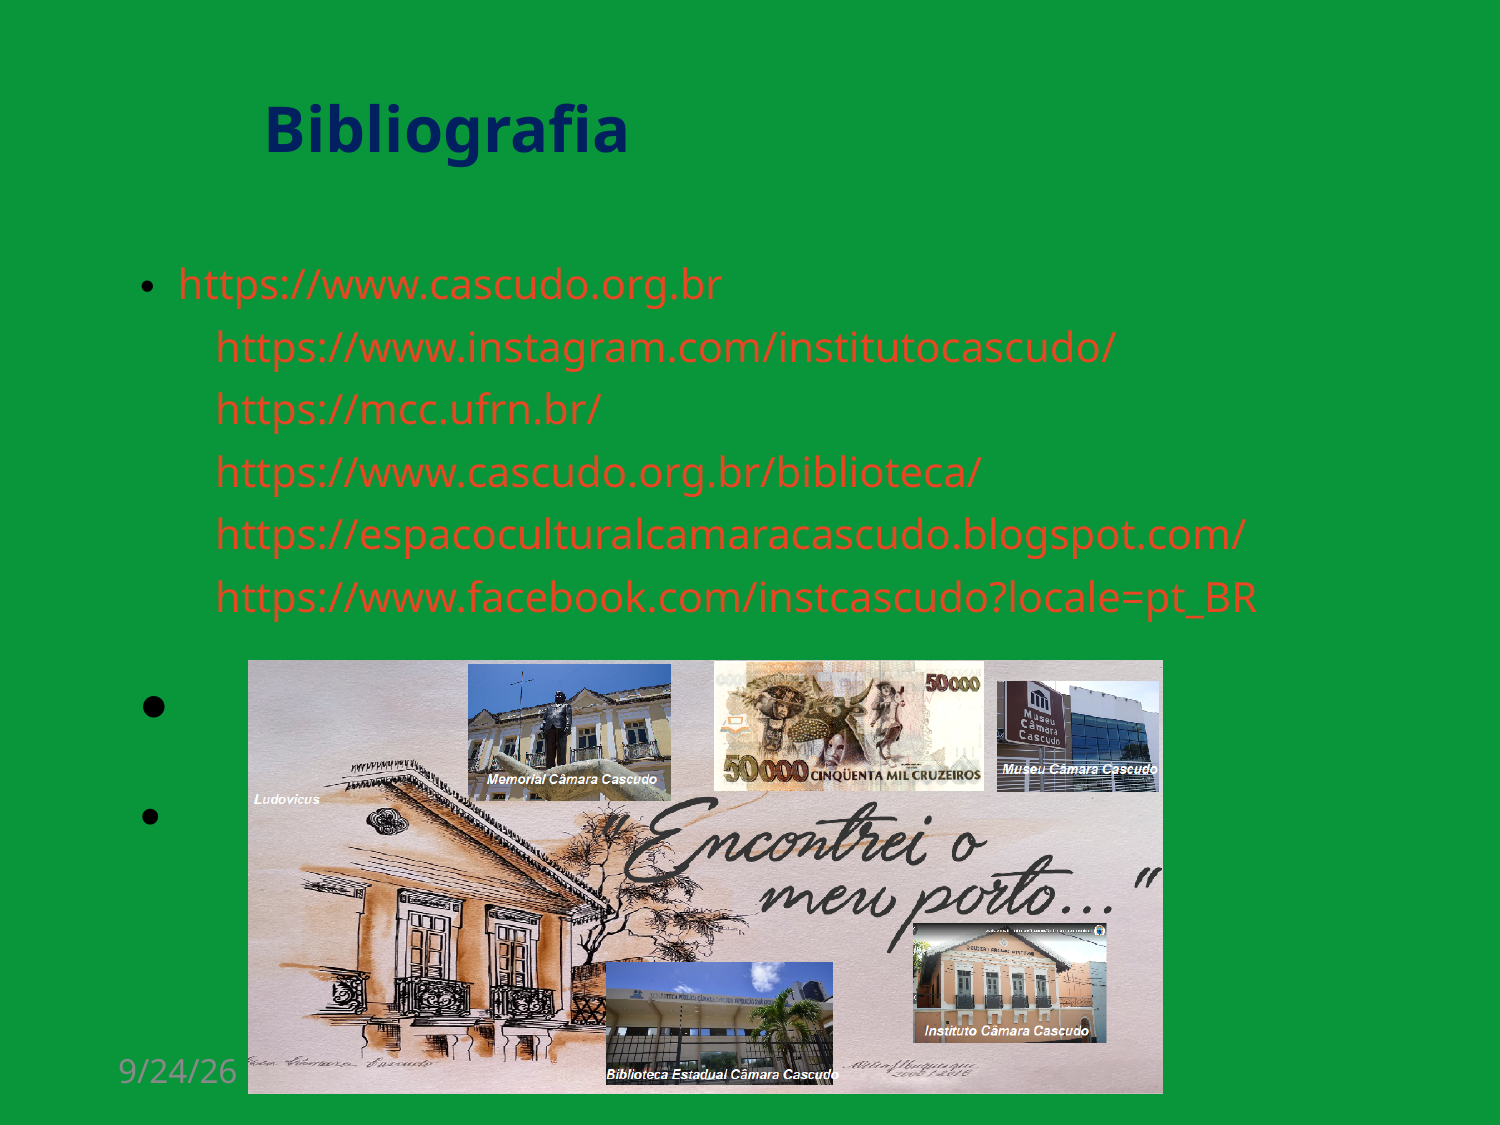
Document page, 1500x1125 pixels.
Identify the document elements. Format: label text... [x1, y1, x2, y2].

list https://www.cascudo.org.br https://www.instagram.com/institutocascudo/ https://mcc.ufrn.br/ https://www.cascudo.org.br/biblioteca/ https://espacoculturalcamaracascudo.blogspot.com/ https://www.facebook.com/instcascudo?locale=pt_BR [125, 244, 1377, 791]
slide_number 22/10/2025 [103, 1042, 441, 1103]
title Bibliografia [248, 90, 998, 174]
picture [248, 660, 1163, 1094]
